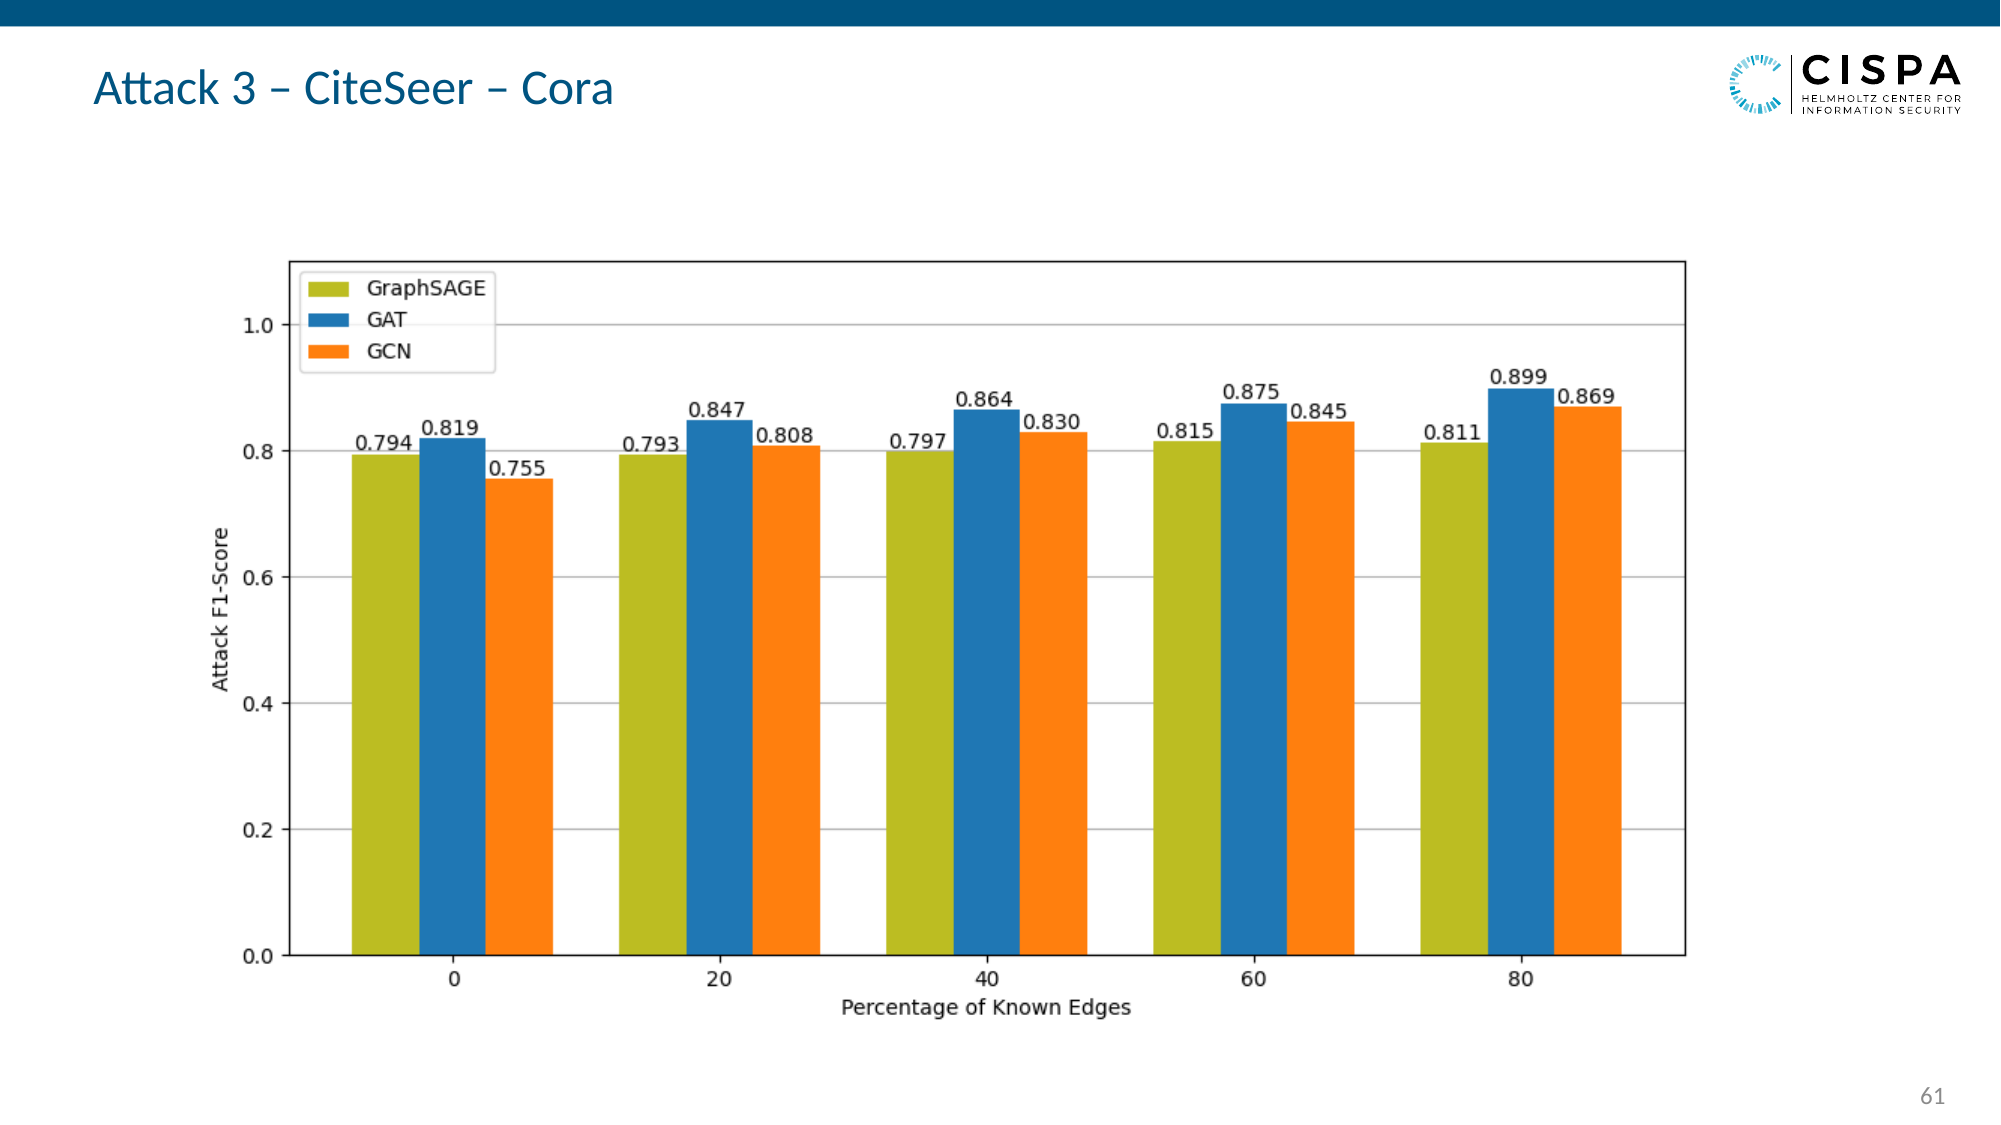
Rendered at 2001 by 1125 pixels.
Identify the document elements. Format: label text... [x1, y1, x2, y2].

picture [64, 153, 1865, 1054]
slide_number <number> [1870, 1065, 1961, 1125]
title Attack 3 – CiteSeer – Cora [78, 38, 1699, 131]
